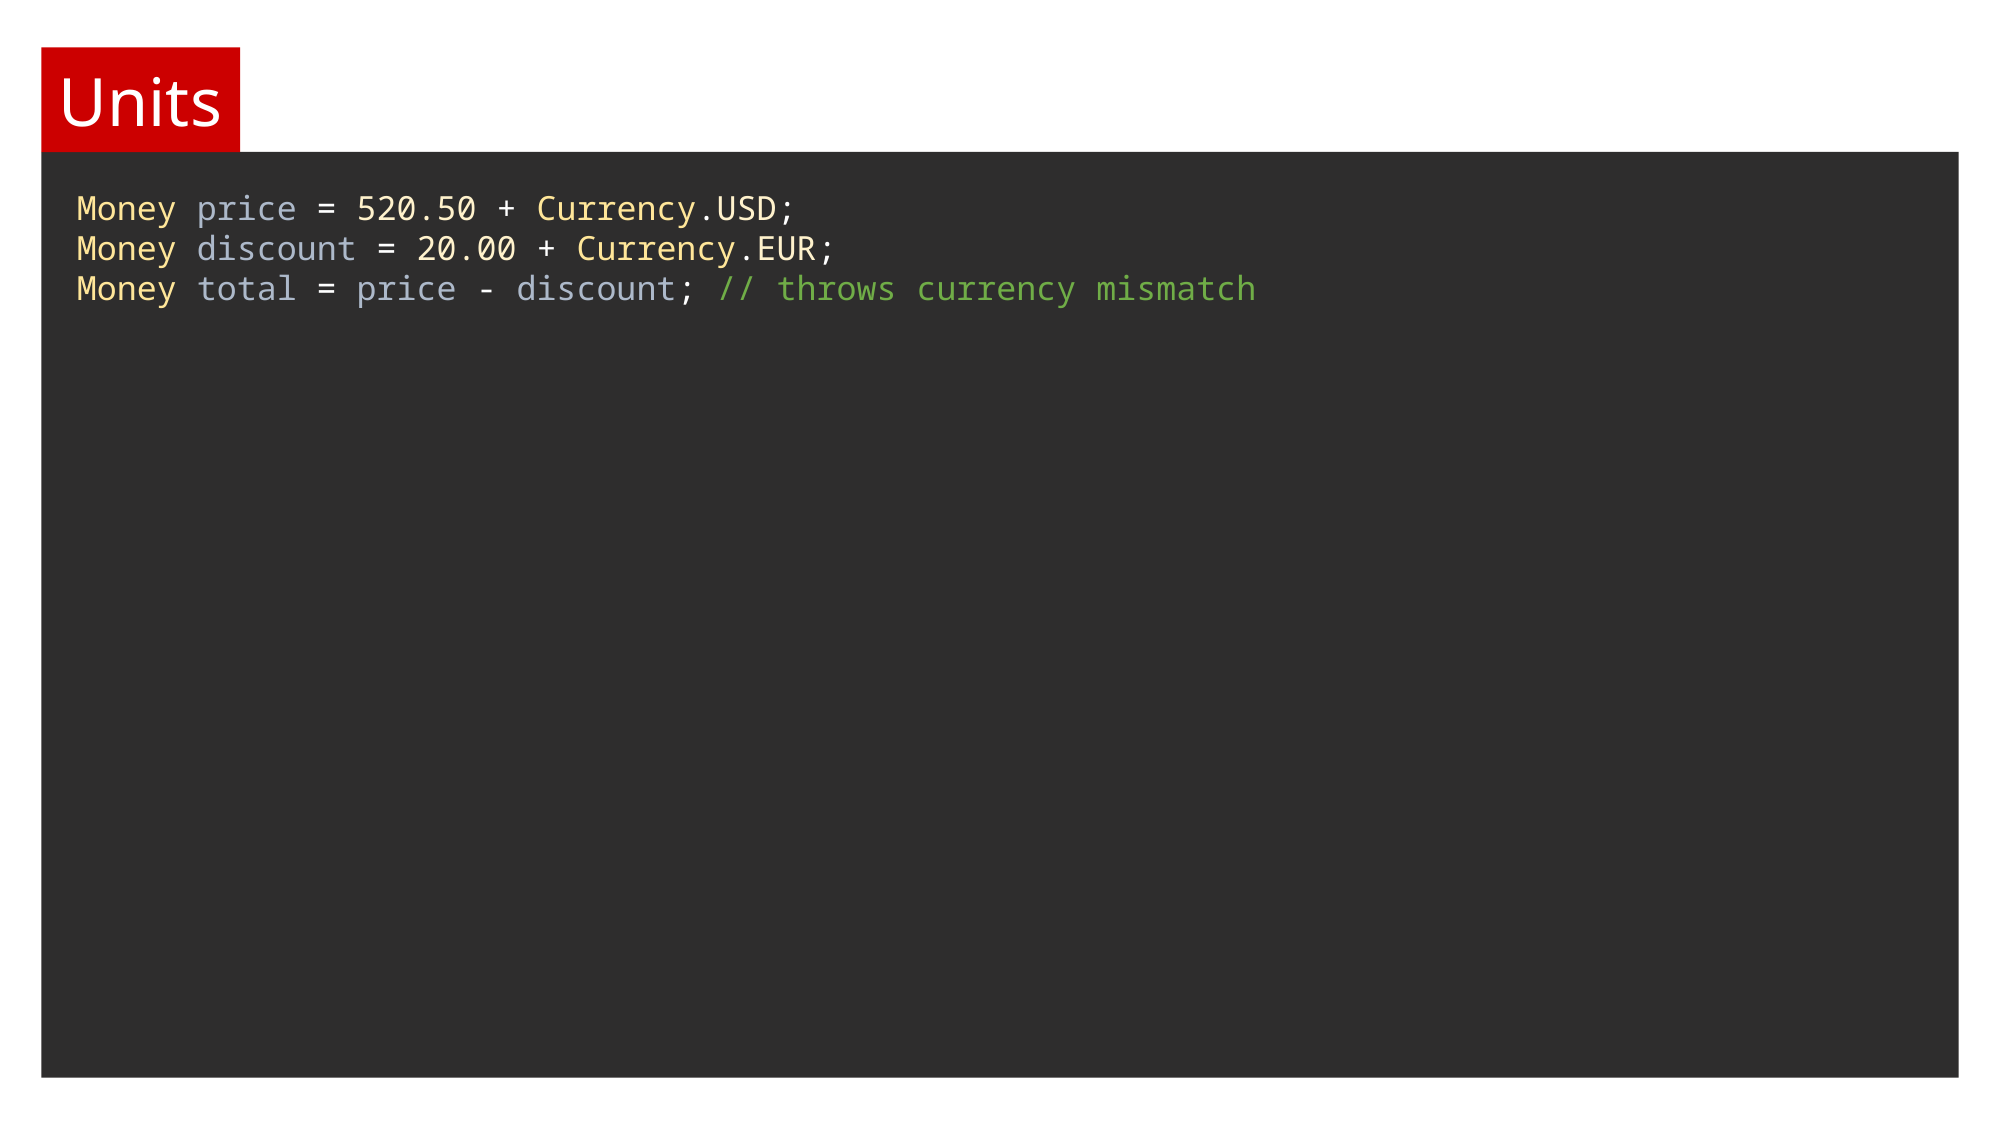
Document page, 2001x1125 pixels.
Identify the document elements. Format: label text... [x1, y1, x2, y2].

text_box Units [41, 47, 225, 153]
text_box [41, 152, 1959, 1078]
text_box Money price = 520.50 + Currency.USD; Money discount = 20.00 + Currency.EUR; Money total = price - discount; // throws currency mismatch [41, 152, 1170, 315]
